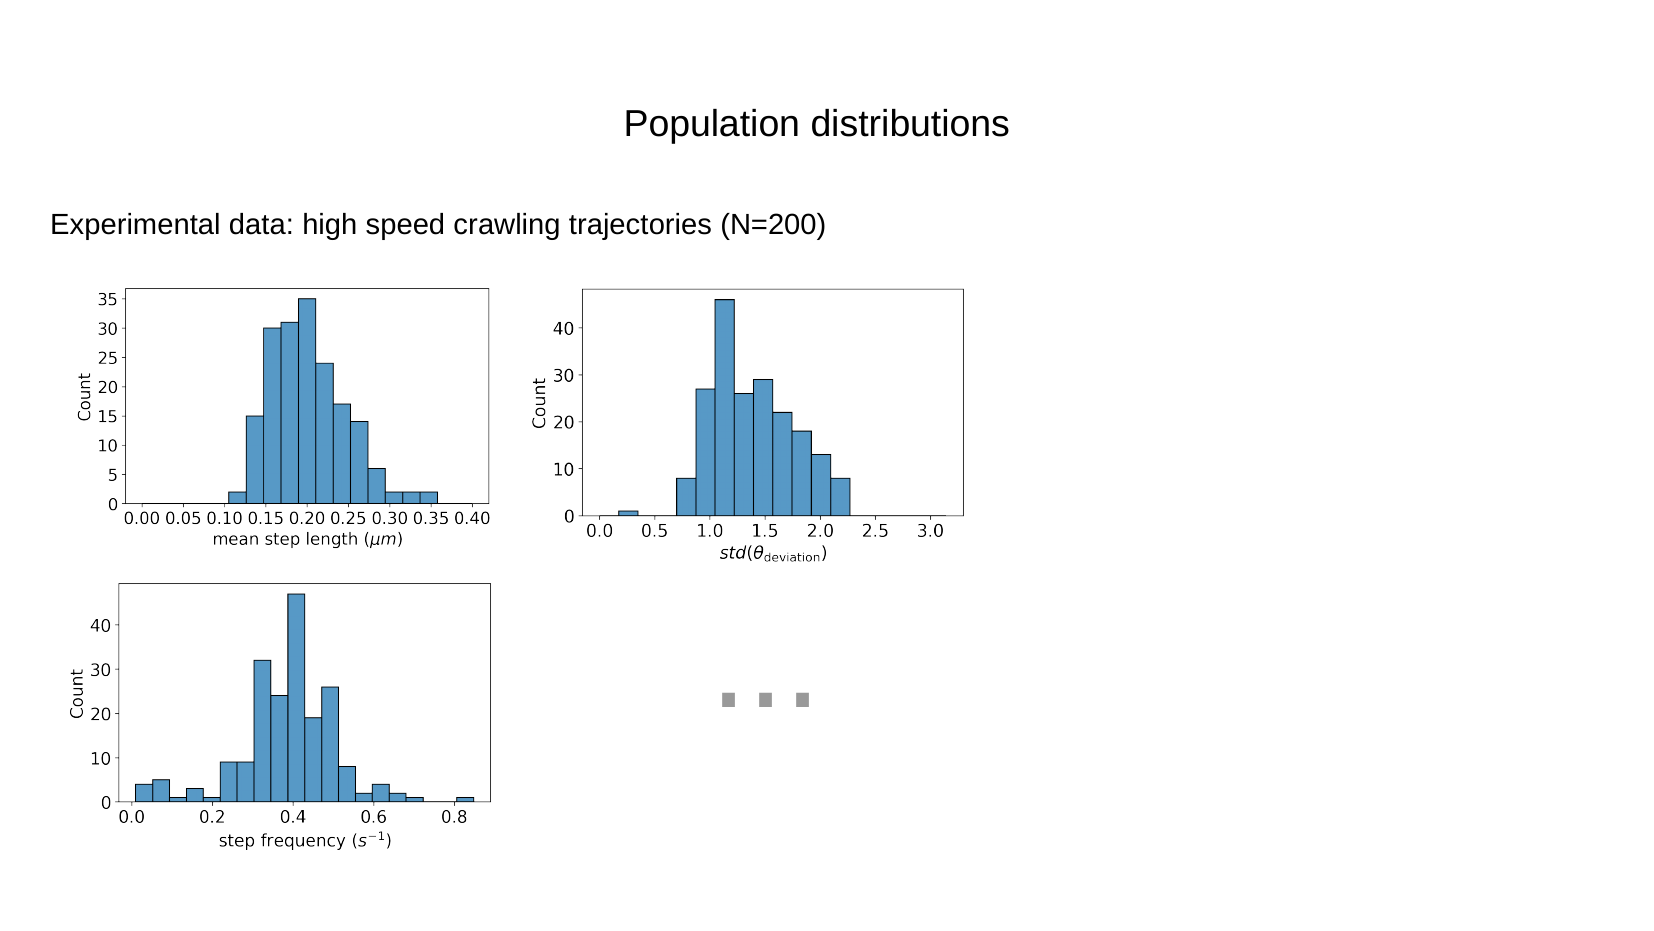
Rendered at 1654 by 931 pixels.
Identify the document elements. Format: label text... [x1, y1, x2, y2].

picture [69, 281, 498, 557]
text_box ... [696, 579, 884, 744]
picture [61, 576, 498, 858]
title Population distributions [72, 45, 1561, 201]
text_box Experimental data: high speed crawling trajectories (N=200) [35, 200, 1010, 282]
picture [523, 281, 971, 570]
